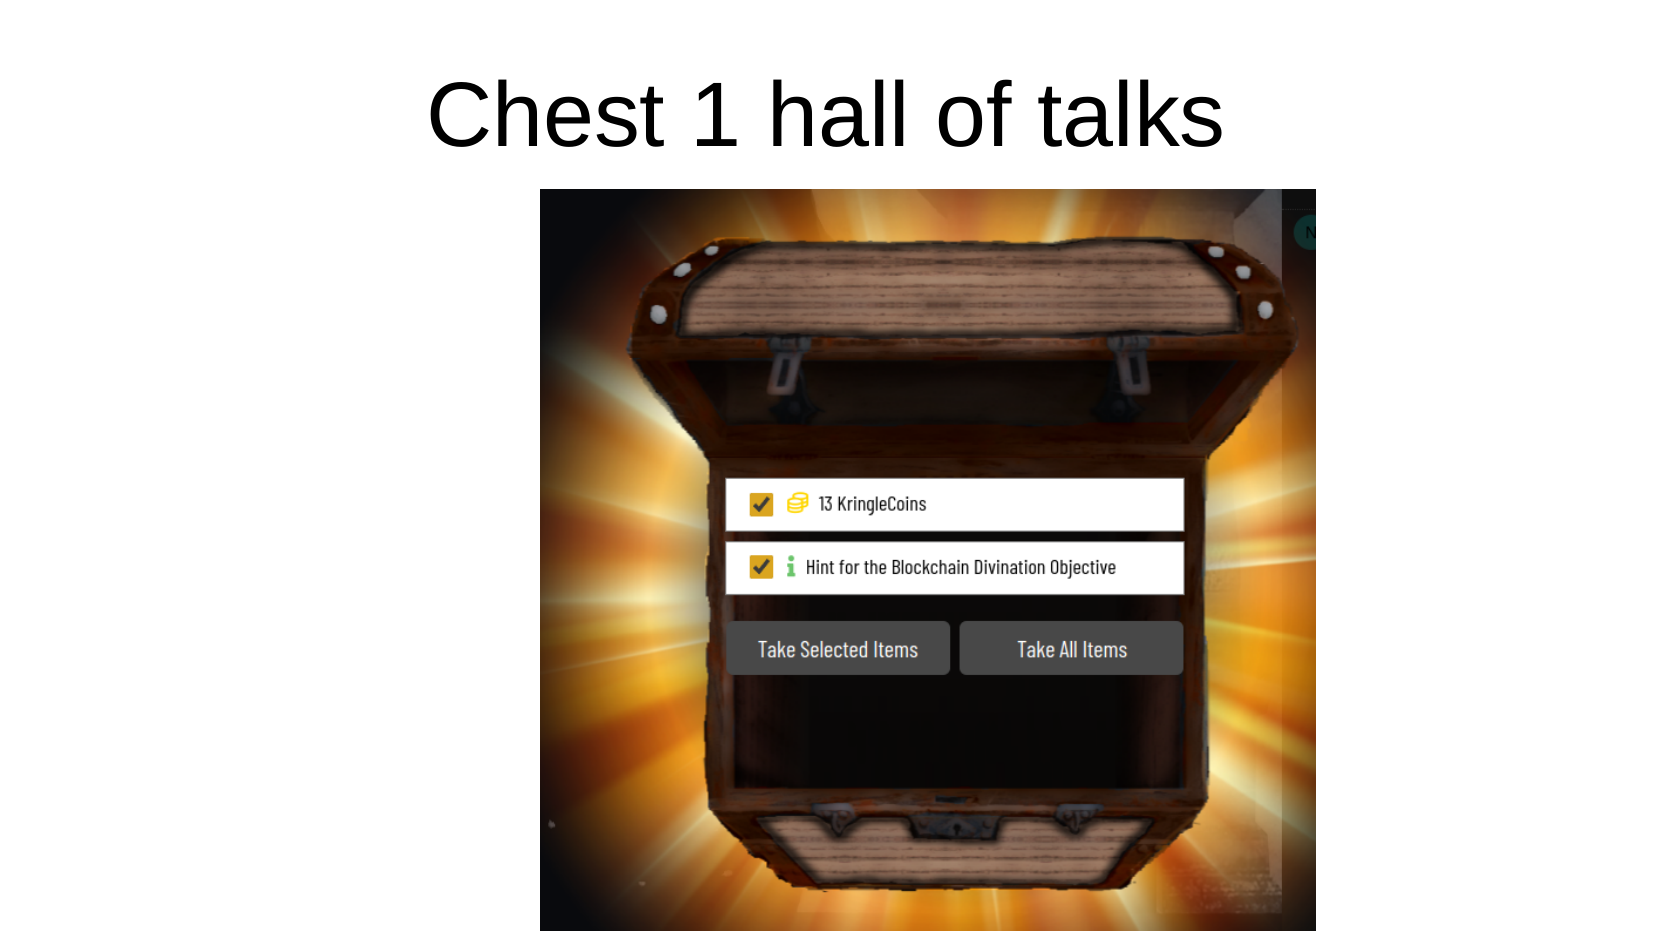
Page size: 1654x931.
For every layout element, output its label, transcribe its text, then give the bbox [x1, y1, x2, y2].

picture [540, 189, 1316, 931]
title Chest 1 hall of talks [82, 37, 1571, 193]
